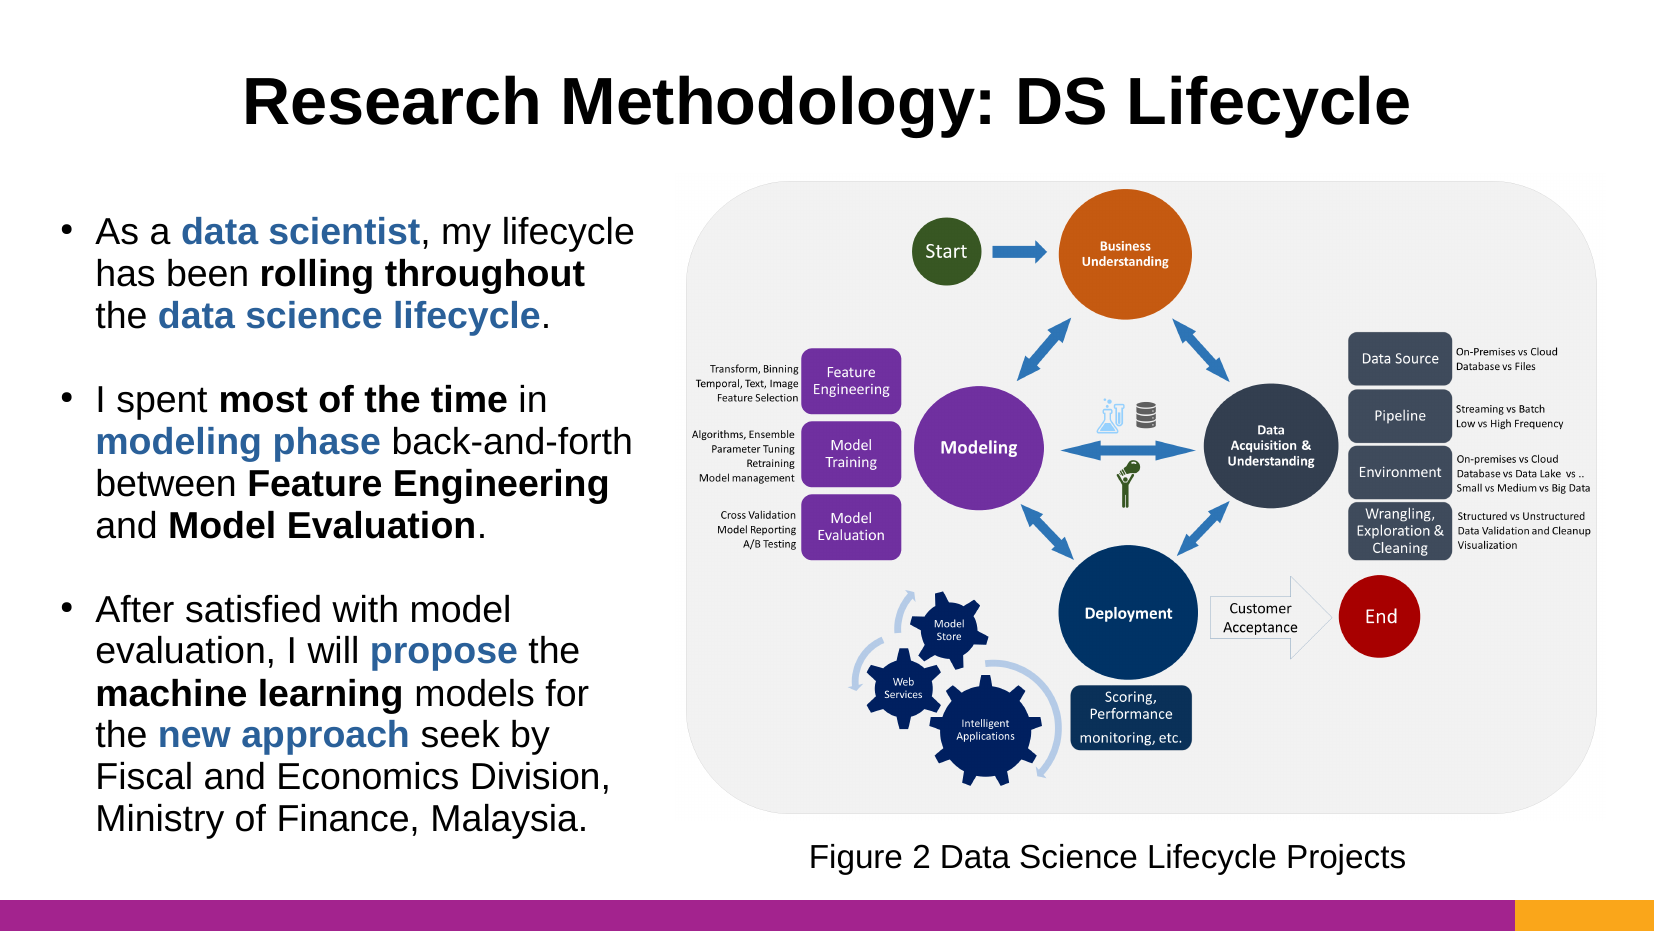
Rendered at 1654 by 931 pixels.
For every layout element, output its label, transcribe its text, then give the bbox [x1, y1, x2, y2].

picture [675, 173, 1606, 822]
text_box [0, 900, 1654, 931]
text_box Research Methodology: DS Lifecycle [83, 37, 1572, 166]
text_box Figure 2 Data Science Lifecycle Projects [615, 830, 1602, 888]
subtitle As a data scientist, my lifecycle has been rolling throughout the data science lifecycle. I spent most of the time in modeling phase back-and-forth between Feature Engineering and Model Evaluation. After satisfied with model evaluation, I will propose the machine learning models for the new approach seek by Fiscal and Economics Division, Ministry of Finance, Malaysia. [60, 180, 646, 871]
